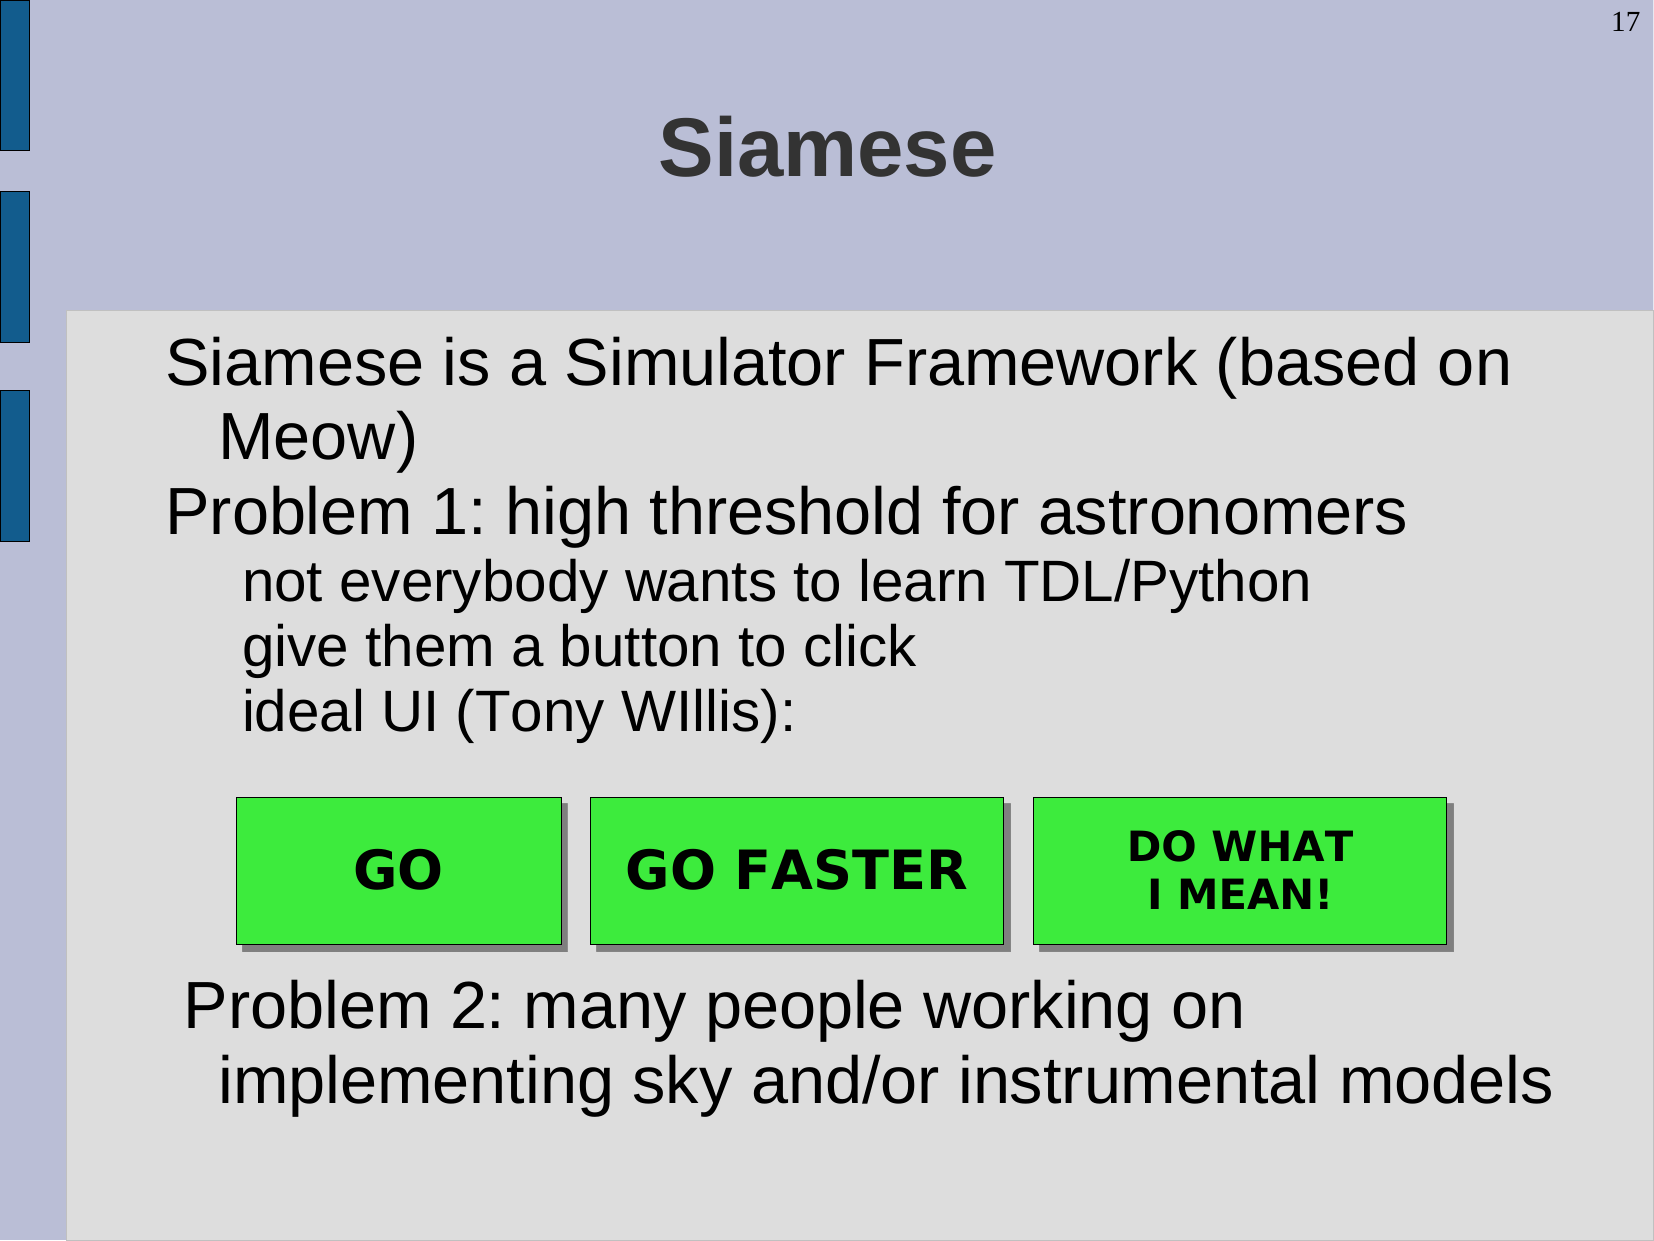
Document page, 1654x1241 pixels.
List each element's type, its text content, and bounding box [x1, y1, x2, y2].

title Siamese [121, 91, 1534, 299]
text_box DO WHAT I MEAN! [1033, 797, 1447, 945]
text_box GO [236, 797, 562, 945]
text_box GO FASTER [590, 797, 1004, 945]
list Siamese is a Simulator Framework (based on Meow) Problem 1: high threshold for astronomers not everybody wants to learn TDL/Python give them a button to click ideal UI (Tony WIllis): Problem 2: many people working on implementing sky and/or instrumental models [147, 324, 1560, 1229]
